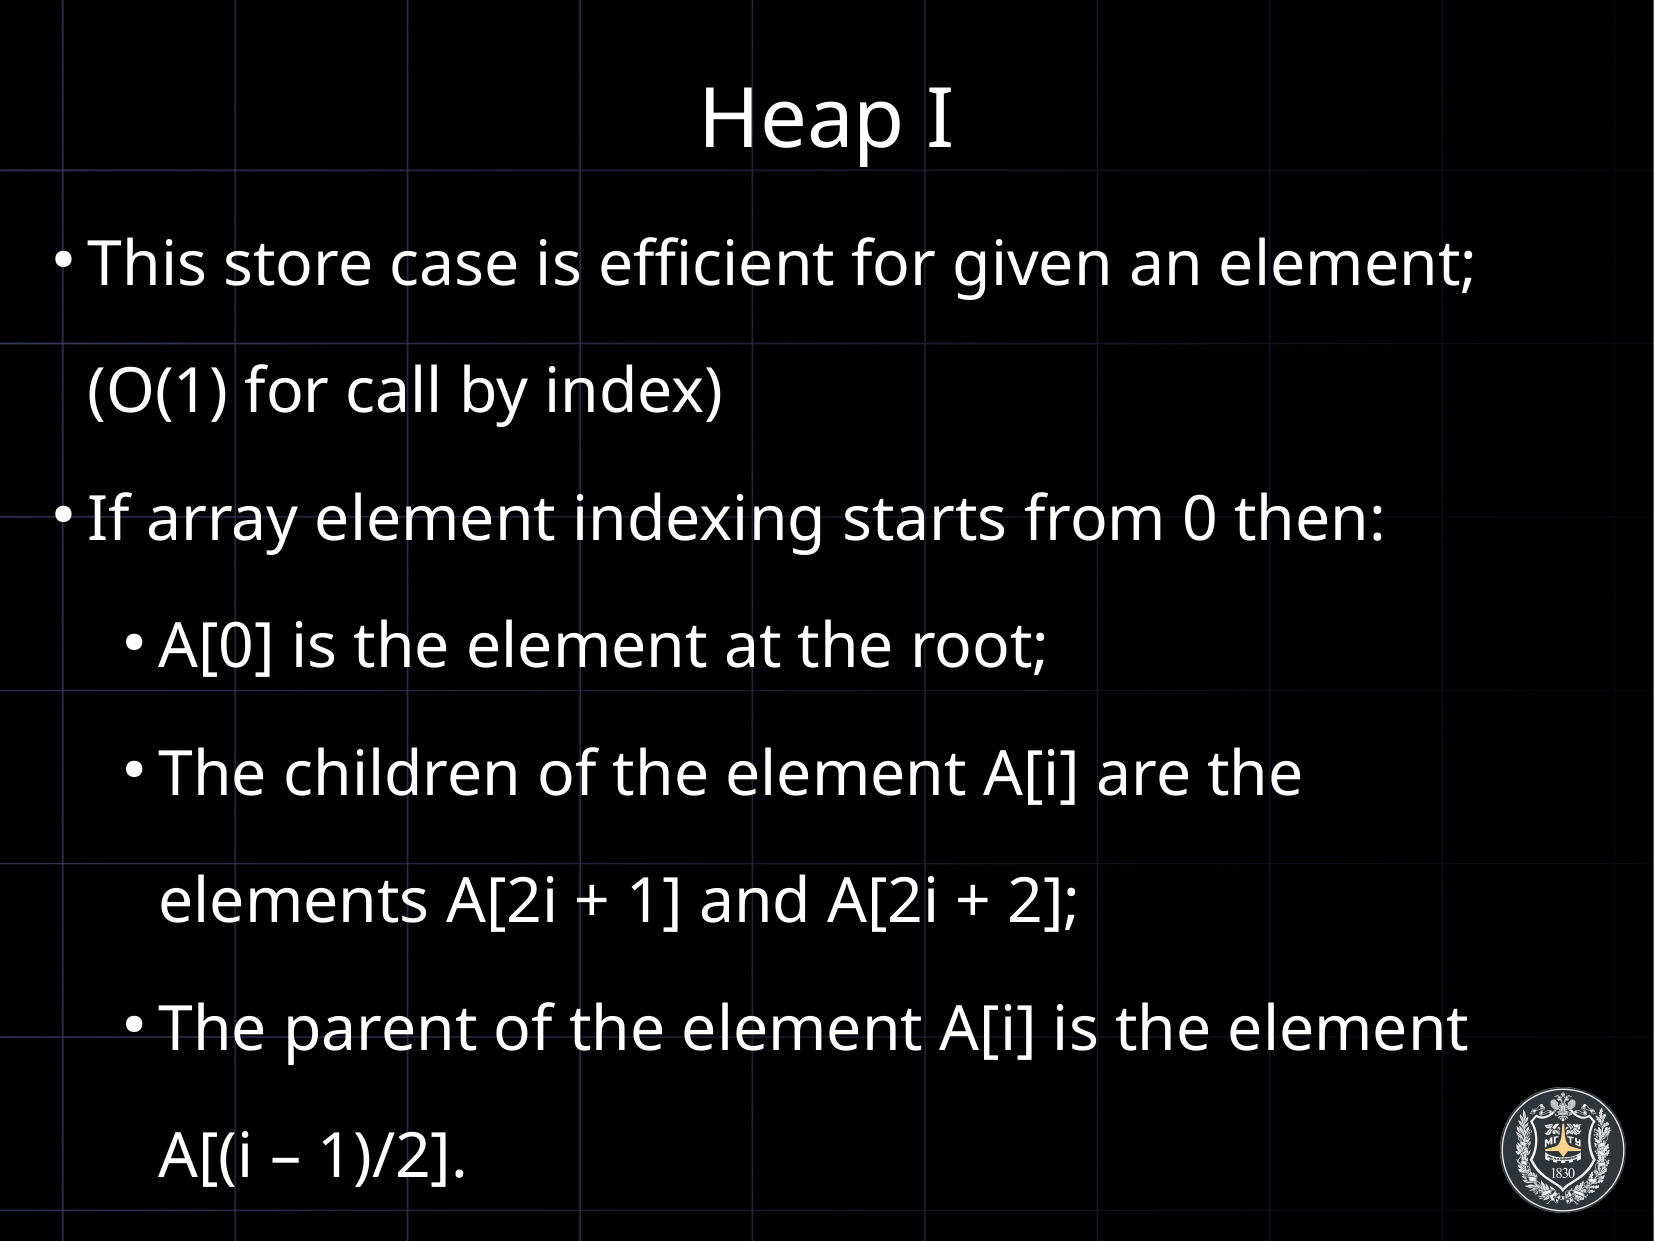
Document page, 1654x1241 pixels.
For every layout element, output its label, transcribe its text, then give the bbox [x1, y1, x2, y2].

text_box This store case is efficient for given an element; (O(1) for call by index) If array element indexing starts from 0 then: A[0] is the element at the root; The children of the element A[i] are the elements A[2i + 1] and A[2i + 2]; The parent of the element A[i] is the element A[(i – 1)/2]. [37, 168, 1576, 1057]
title Heap I [82, 37, 1571, 168]
picture [0, 0, 1654, 1241]
